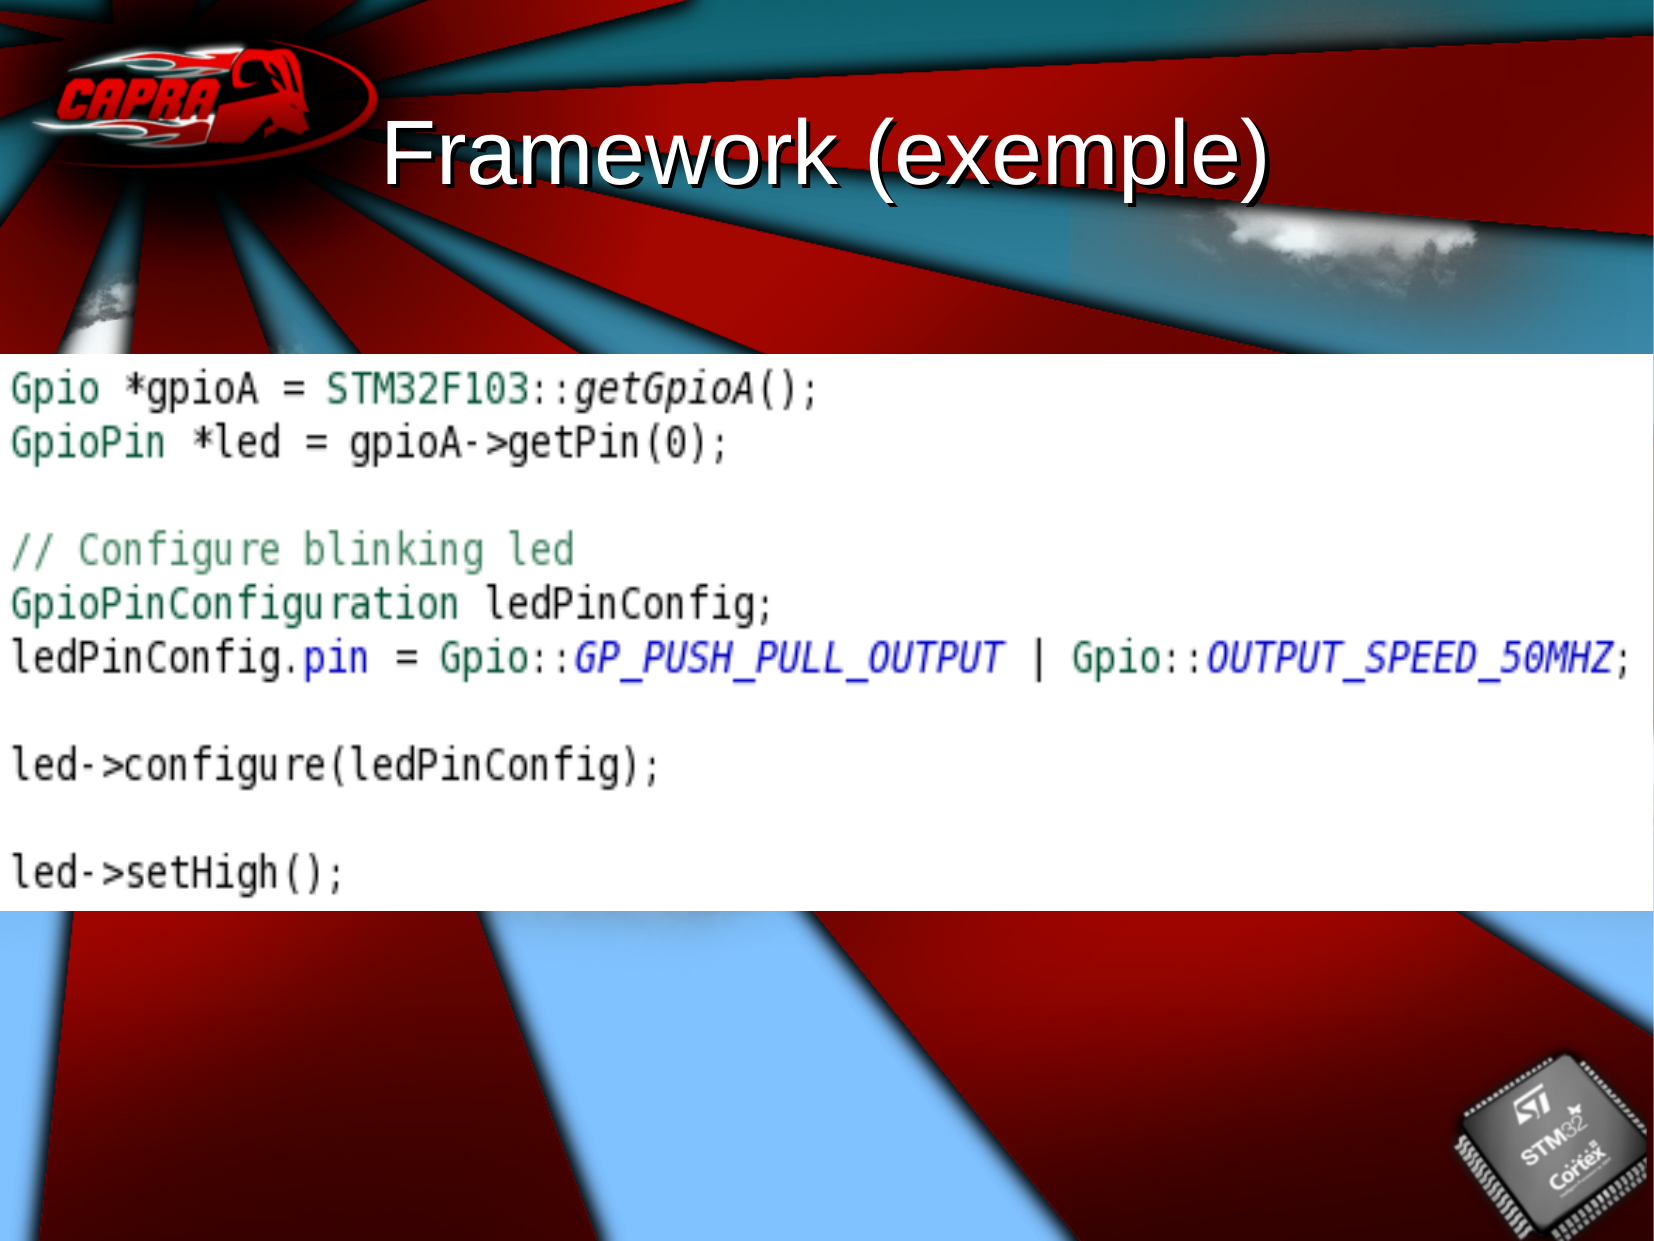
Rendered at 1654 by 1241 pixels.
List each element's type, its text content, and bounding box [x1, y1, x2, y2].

title Framework (exemple) [82, 56, 1571, 250]
picture [0, 0, 1654, 1241]
